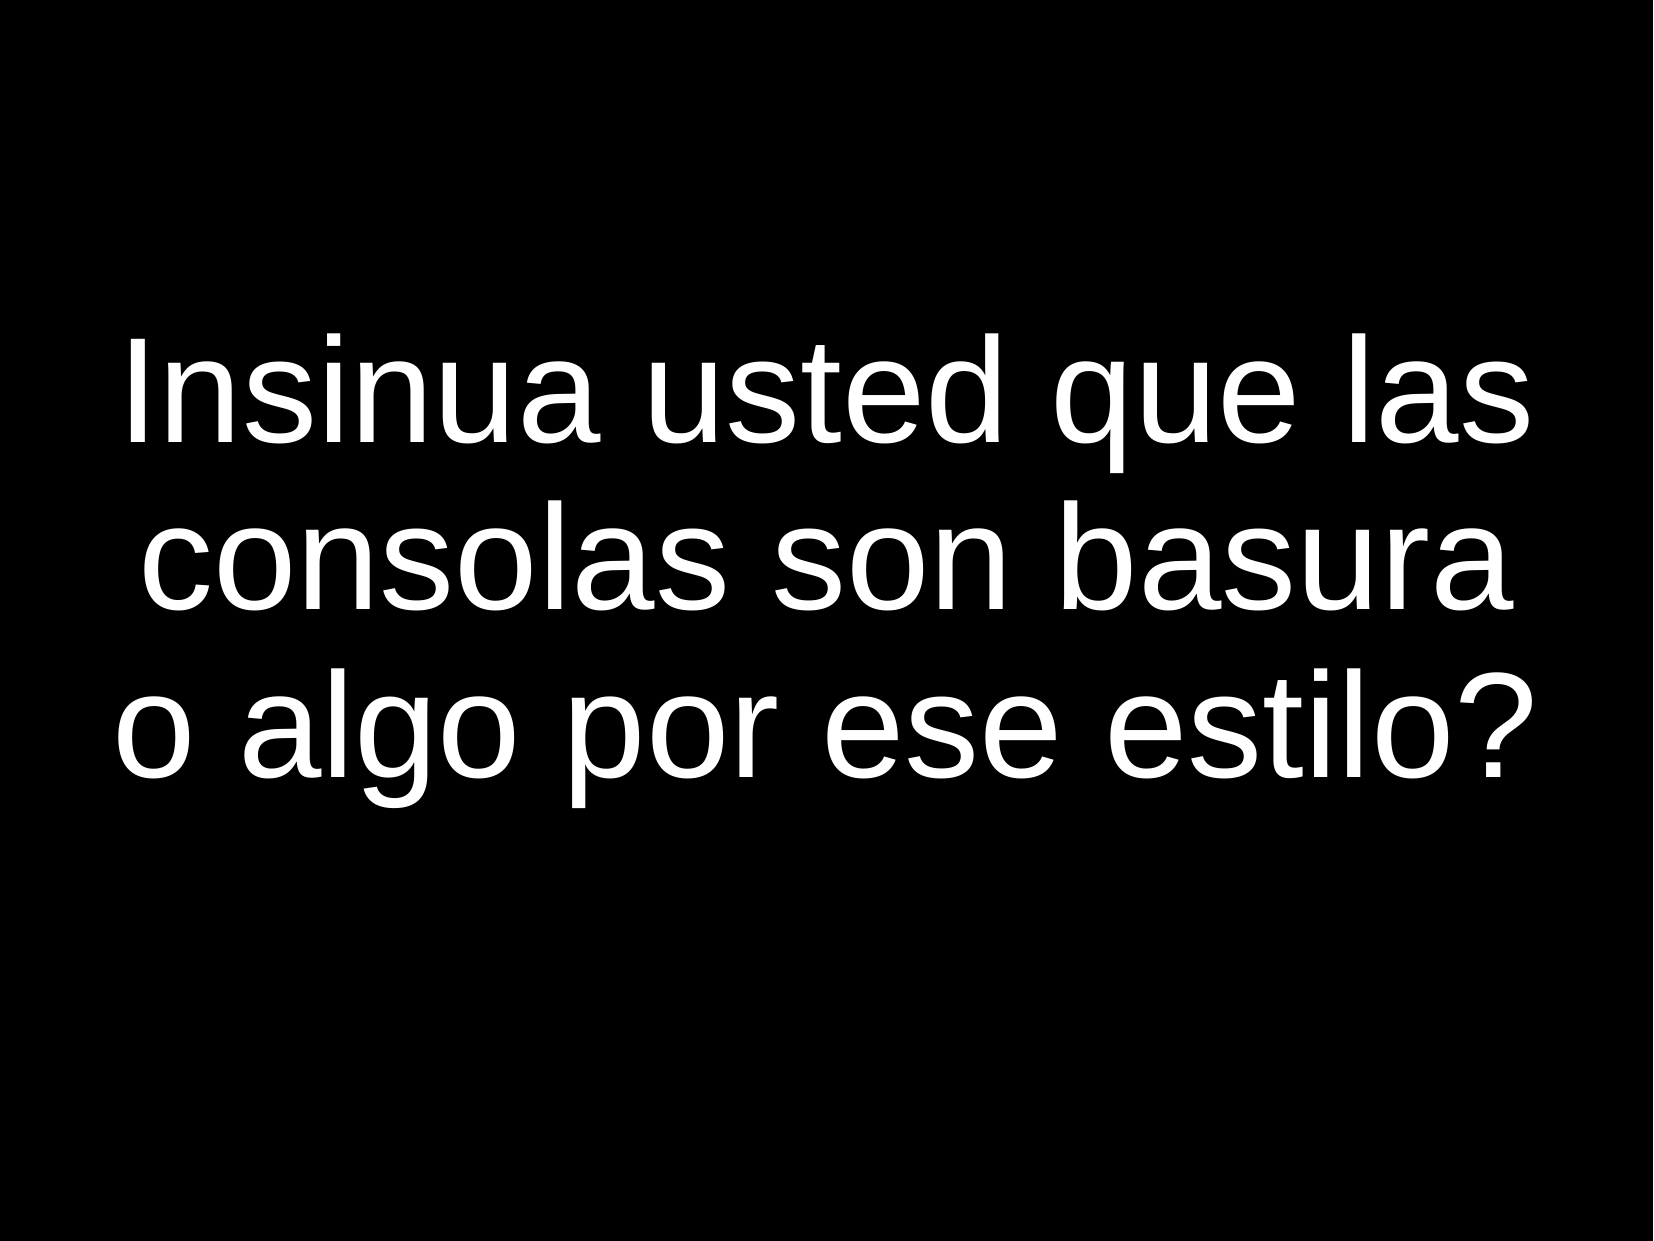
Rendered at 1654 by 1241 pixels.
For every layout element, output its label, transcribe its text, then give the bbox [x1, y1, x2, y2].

title Insinua usted que las consolas son basura o algo por ese estilo? [82, 305, 1571, 811]
